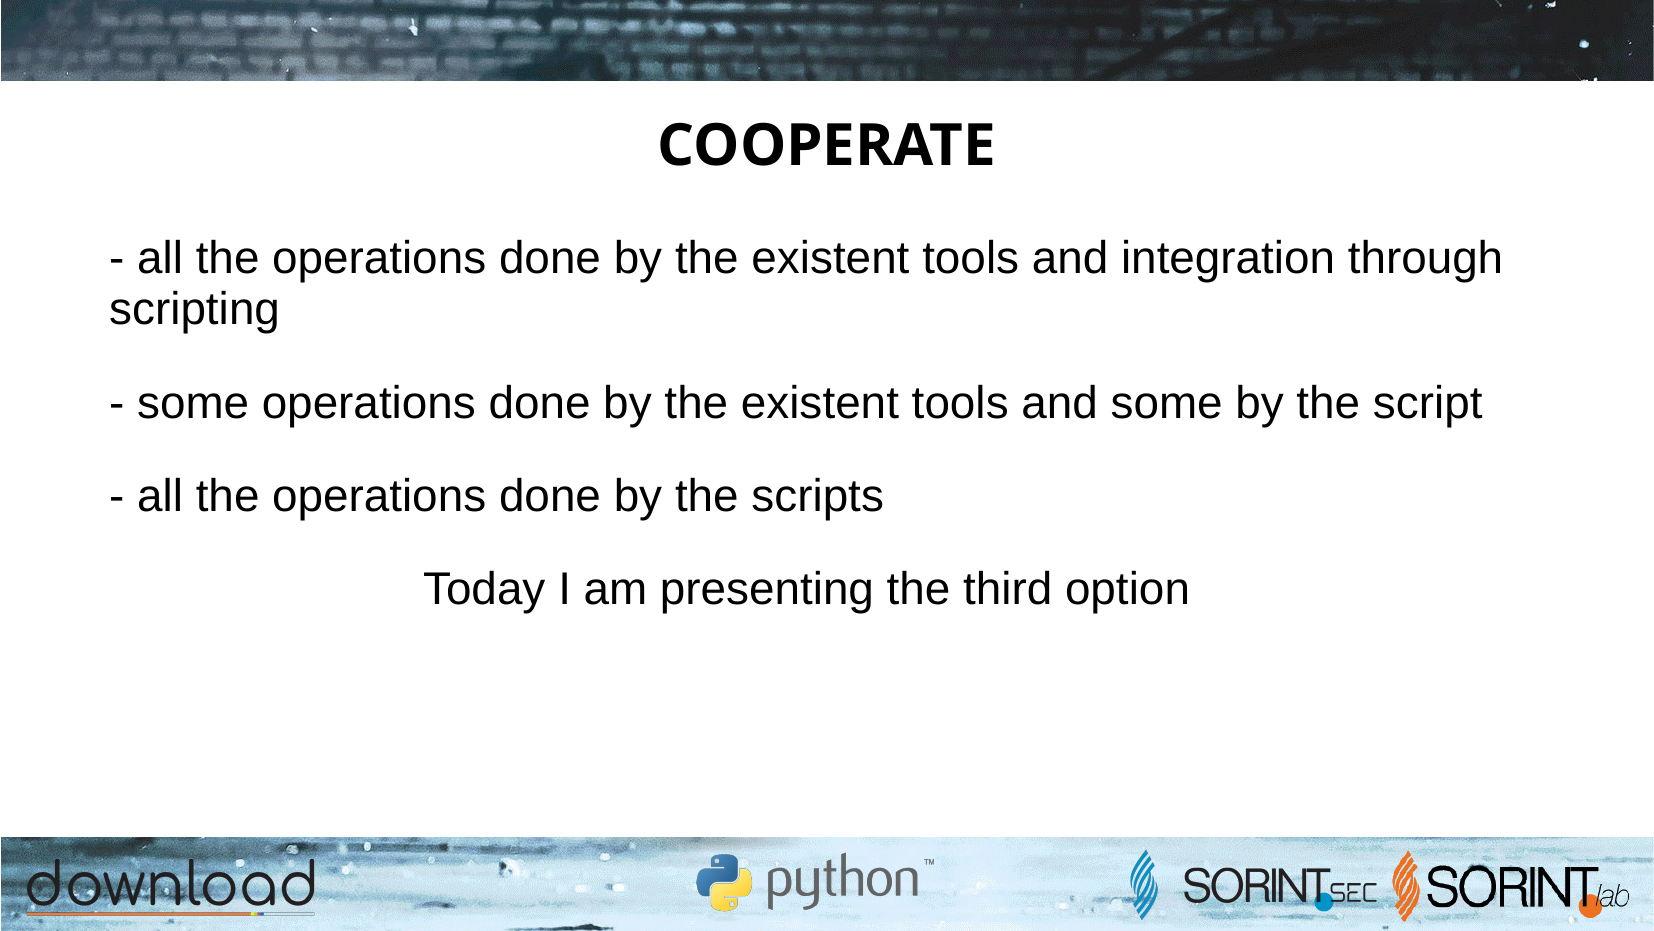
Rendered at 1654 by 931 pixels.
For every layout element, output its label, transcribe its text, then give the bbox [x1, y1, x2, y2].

text_box - all the operations done by the existent tools and integration through scripting - some operations done by the existent tools and some by the script - all the operations done by the scripts Today I am presenting the third option [94, 224, 1548, 674]
picture [23, 852, 319, 922]
picture [1110, 849, 1640, 922]
title COOPERATE [212, 88, 1442, 193]
picture [696, 852, 934, 922]
